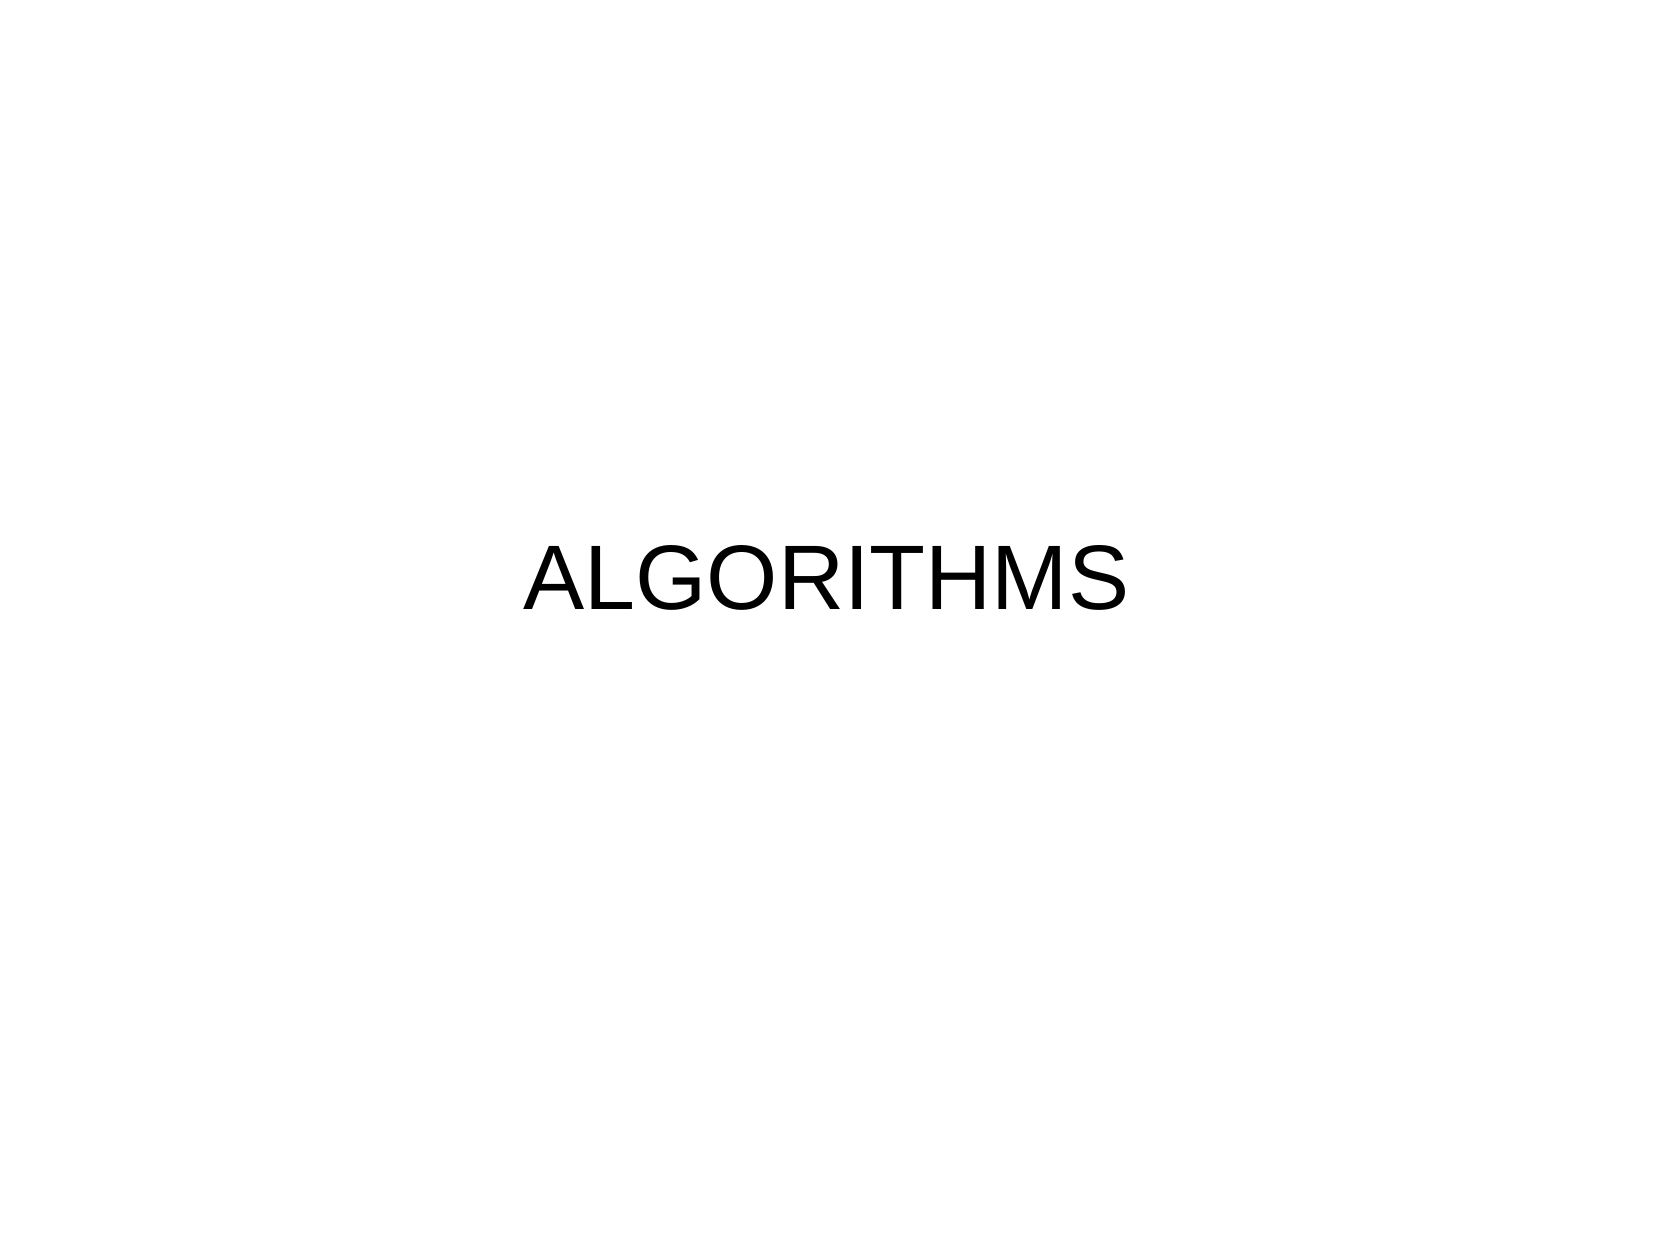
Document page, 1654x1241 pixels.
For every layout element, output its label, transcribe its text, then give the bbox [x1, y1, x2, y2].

title ALGORITHMS [82, 474, 1571, 682]
